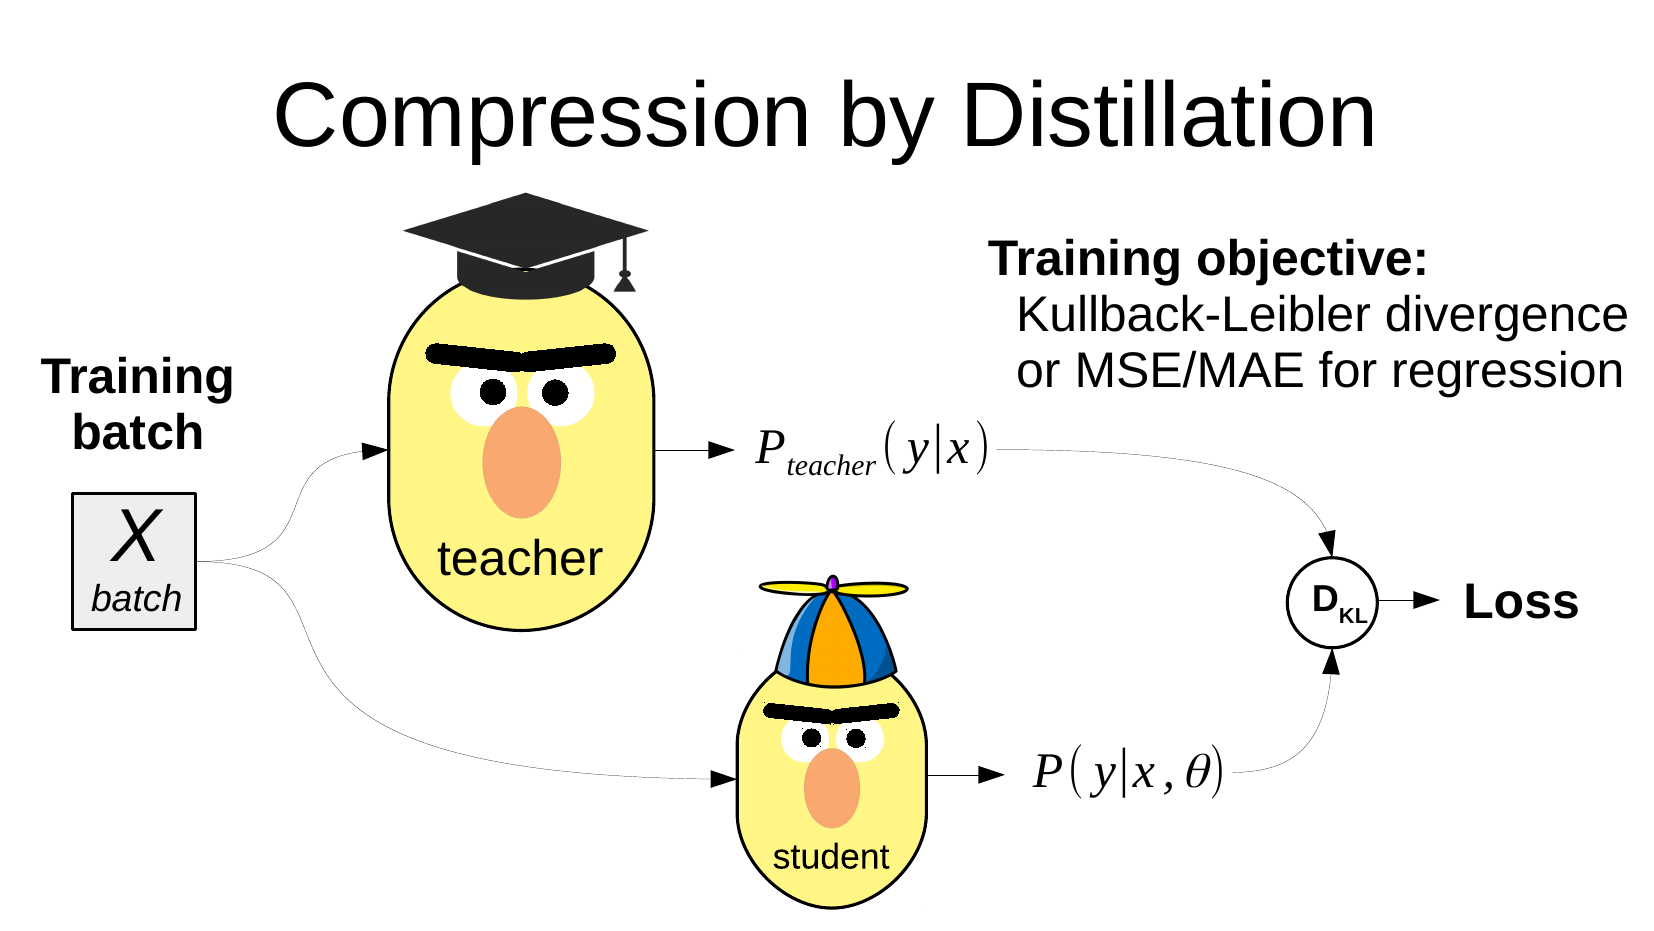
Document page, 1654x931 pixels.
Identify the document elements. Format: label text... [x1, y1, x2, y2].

chart [745, 417, 997, 482]
text_box DKL [1287, 557, 1378, 648]
text_box Training objective: Kullback-Leibler divergence or MSE/MAE for regression [973, 223, 1649, 406]
text_box X batch [51, 485, 223, 669]
text_box [459, 615, 584, 631]
text_box teacher [392, 522, 649, 615]
text_box Training batch [17, 341, 259, 468]
picture [391, 160, 660, 332]
chart [1023, 742, 1233, 803]
text_box Loss [1448, 566, 1654, 637]
picture [758, 555, 909, 706]
text_box [388, 332, 654, 534]
text_box [737, 689, 927, 909]
title Compression by Distillation [82, 37, 1571, 193]
